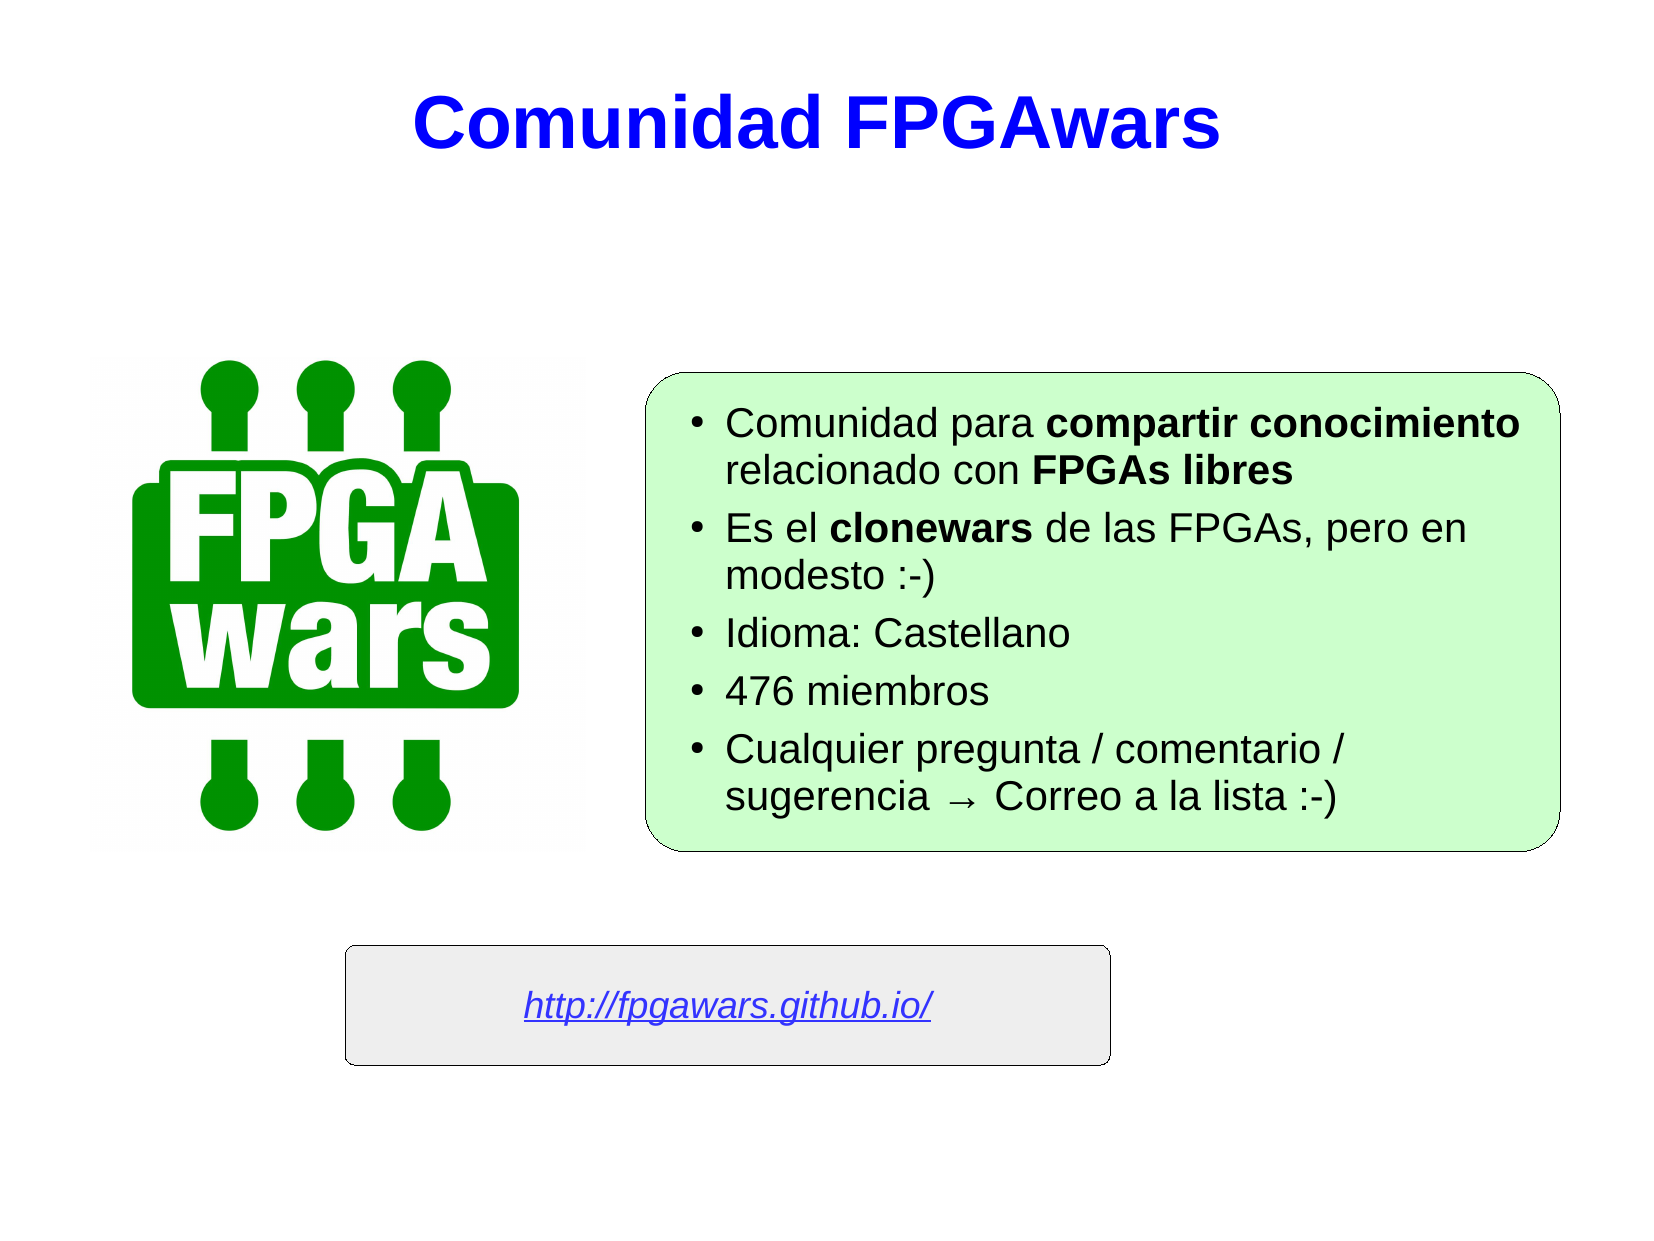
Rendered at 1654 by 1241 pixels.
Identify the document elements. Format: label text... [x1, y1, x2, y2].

text_box Comunidad para compartir conocimiento relacionado con FPGAs libres Es el clonewars de las FPGAs, pero en modesto :-) Idioma: Castellano 476 miembros Cualquier pregunta / comentario / sugerencia → Correo a la lista :-) [675, 392, 1561, 886]
text_box Comunidad FPGAwars [90, 73, 1546, 257]
picture [90, 357, 586, 852]
text_box [645, 372, 1555, 851]
text_box http://fpgawars.github.io/ [345, 945, 1111, 1066]
